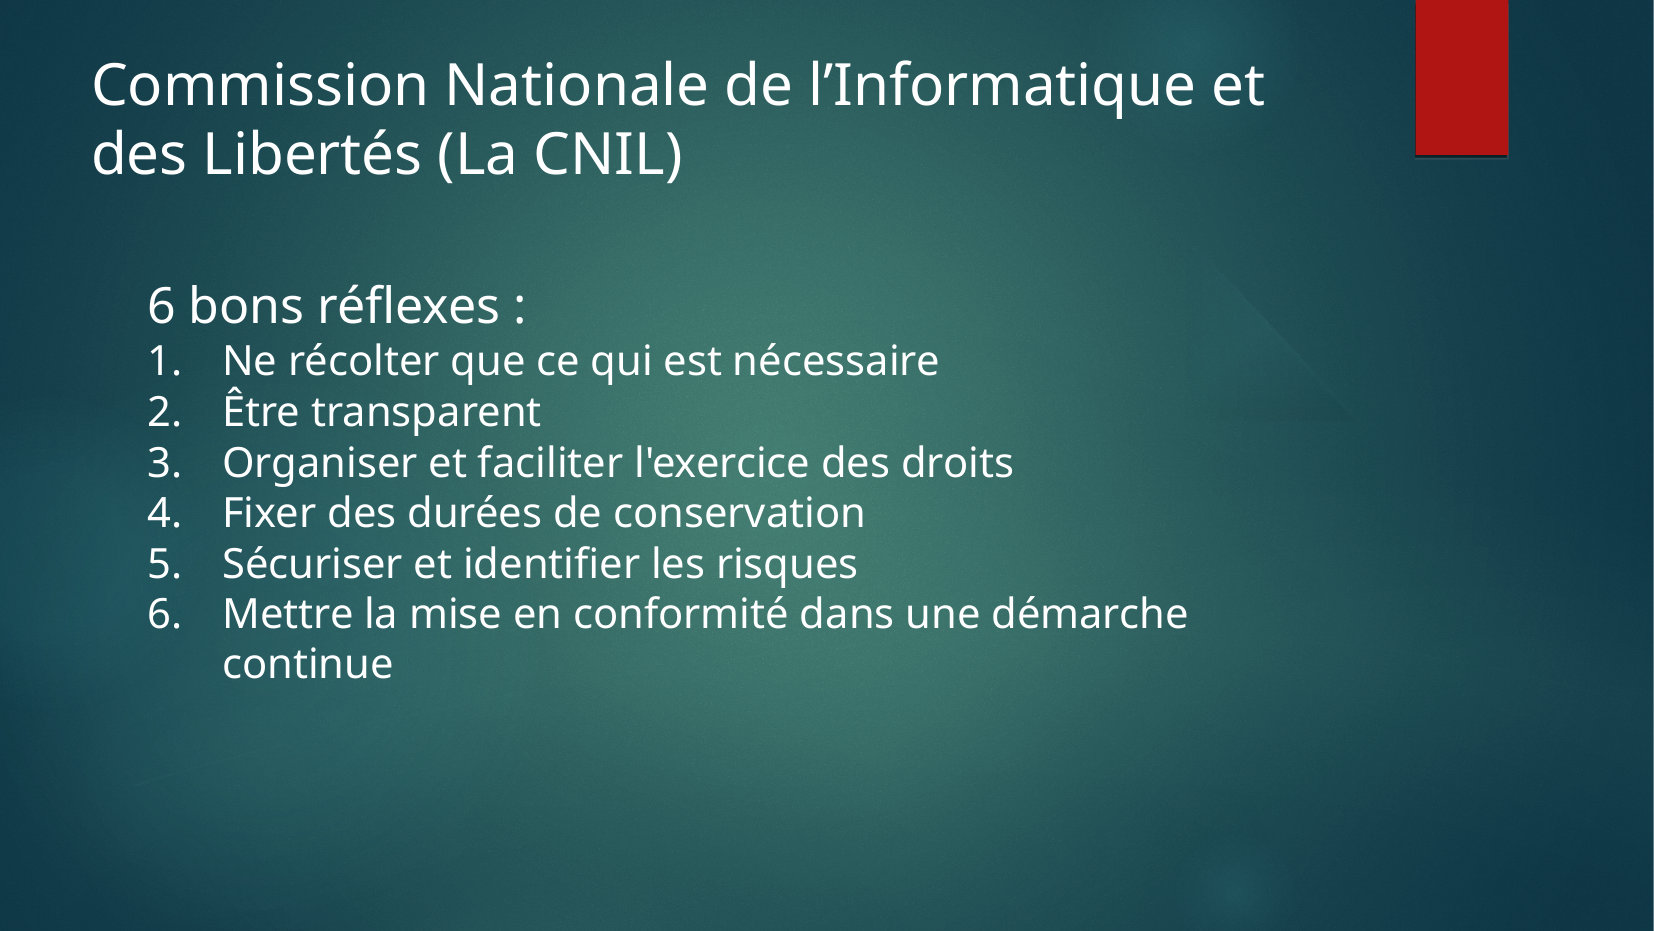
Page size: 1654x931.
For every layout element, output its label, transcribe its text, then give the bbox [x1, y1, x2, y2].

text_box Commission Nationale de l’Informatique et des Libertés (La CNIL​) [76, 39, 1309, 195]
text_box 6 bons réflexes : Ne récolter que ce qui est nécessaire Être transparent Organiser et faciliter l'exercice des droits Fixer des durées de conservation Sécuriser et identifier les risques Mettre la mise en conformité dans une démarche continue [132, 266, 1221, 695]
picture [0, 0, 1654, 931]
